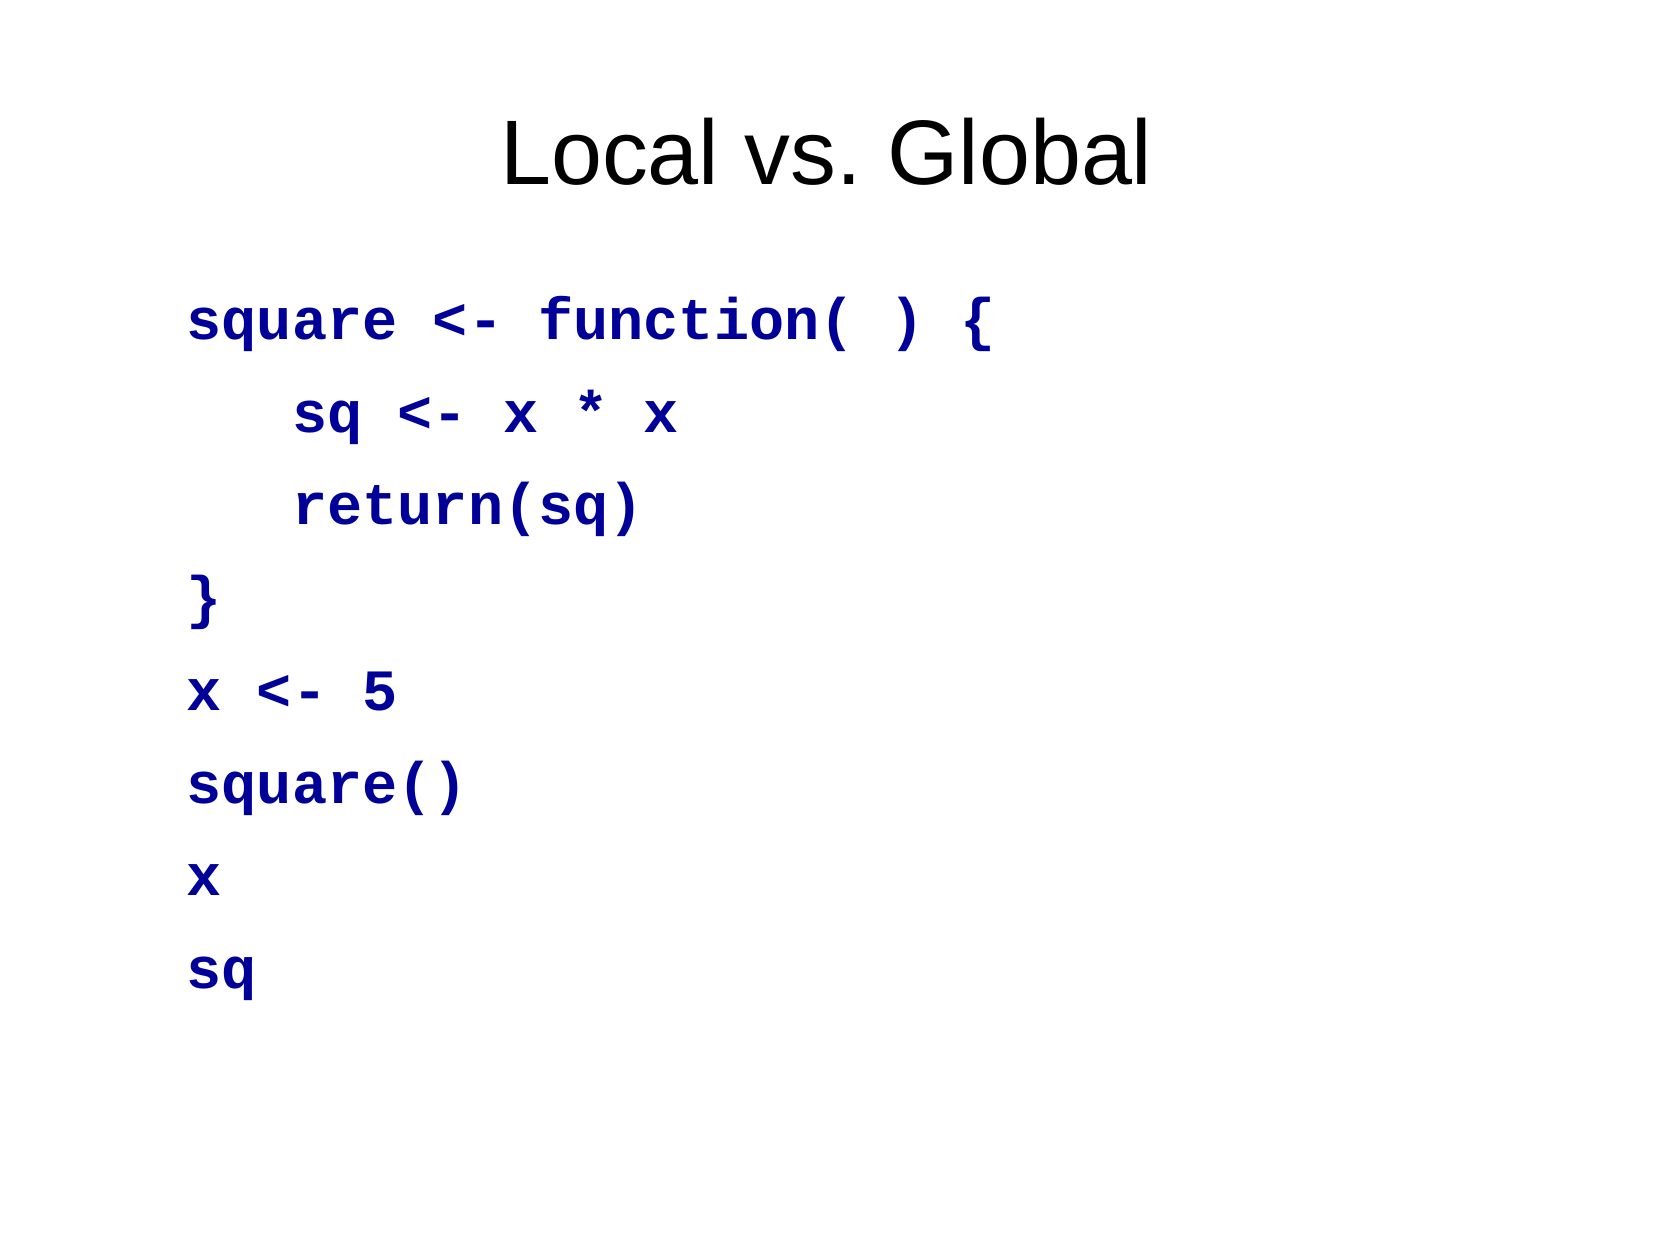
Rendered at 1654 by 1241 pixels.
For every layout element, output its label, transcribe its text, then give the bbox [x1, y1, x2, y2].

title Local vs. Global [82, 49, 1571, 257]
list square <- function( ) { sq <- x * x return(sq) } x <- 5 square() x sq [82, 290, 1571, 1010]
